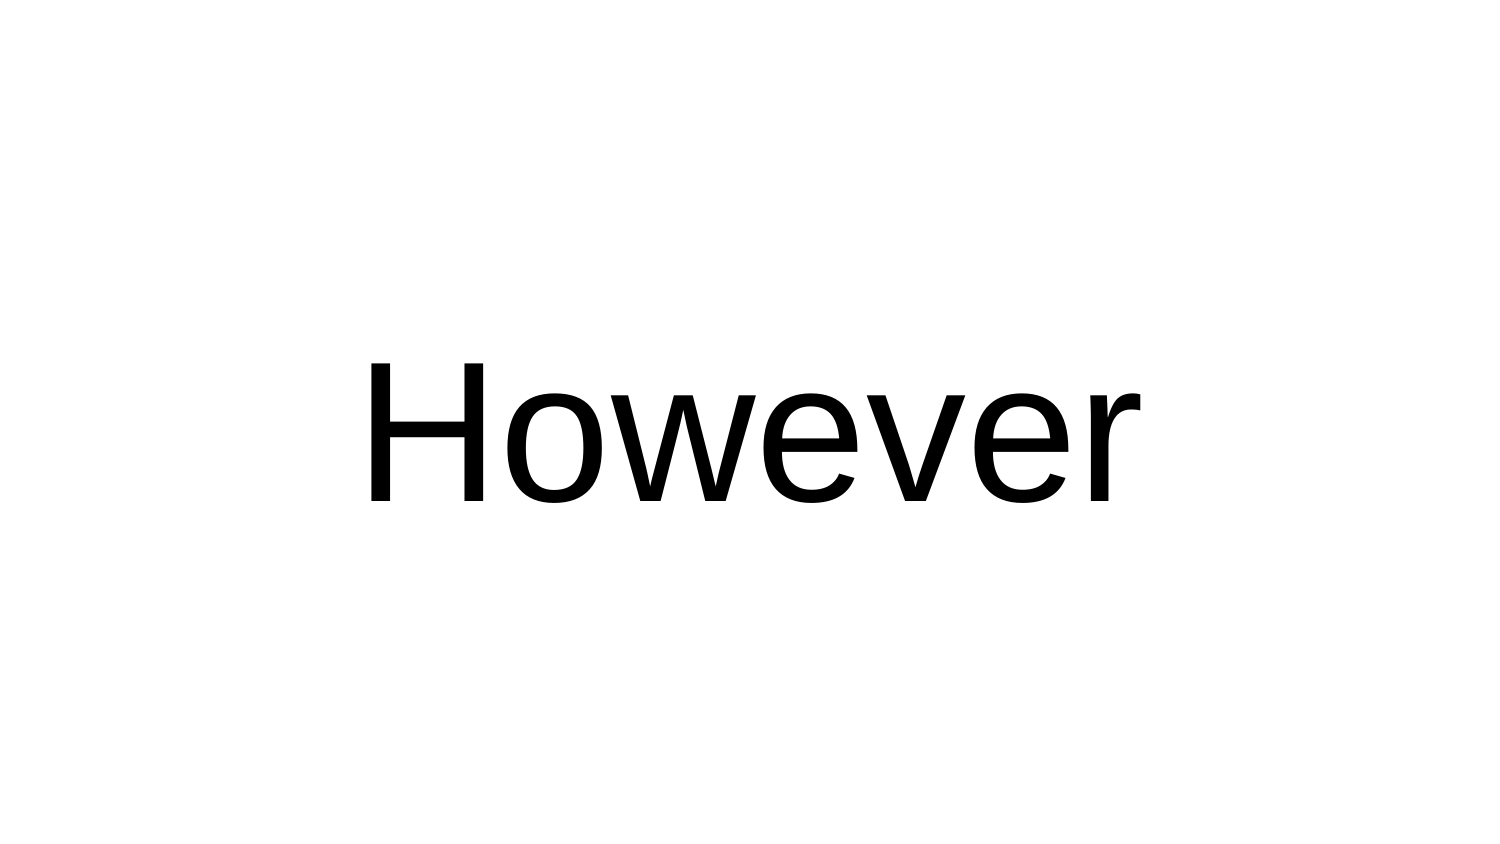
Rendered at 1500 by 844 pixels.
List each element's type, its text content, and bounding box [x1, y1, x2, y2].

title However [67, 44, 1433, 799]
